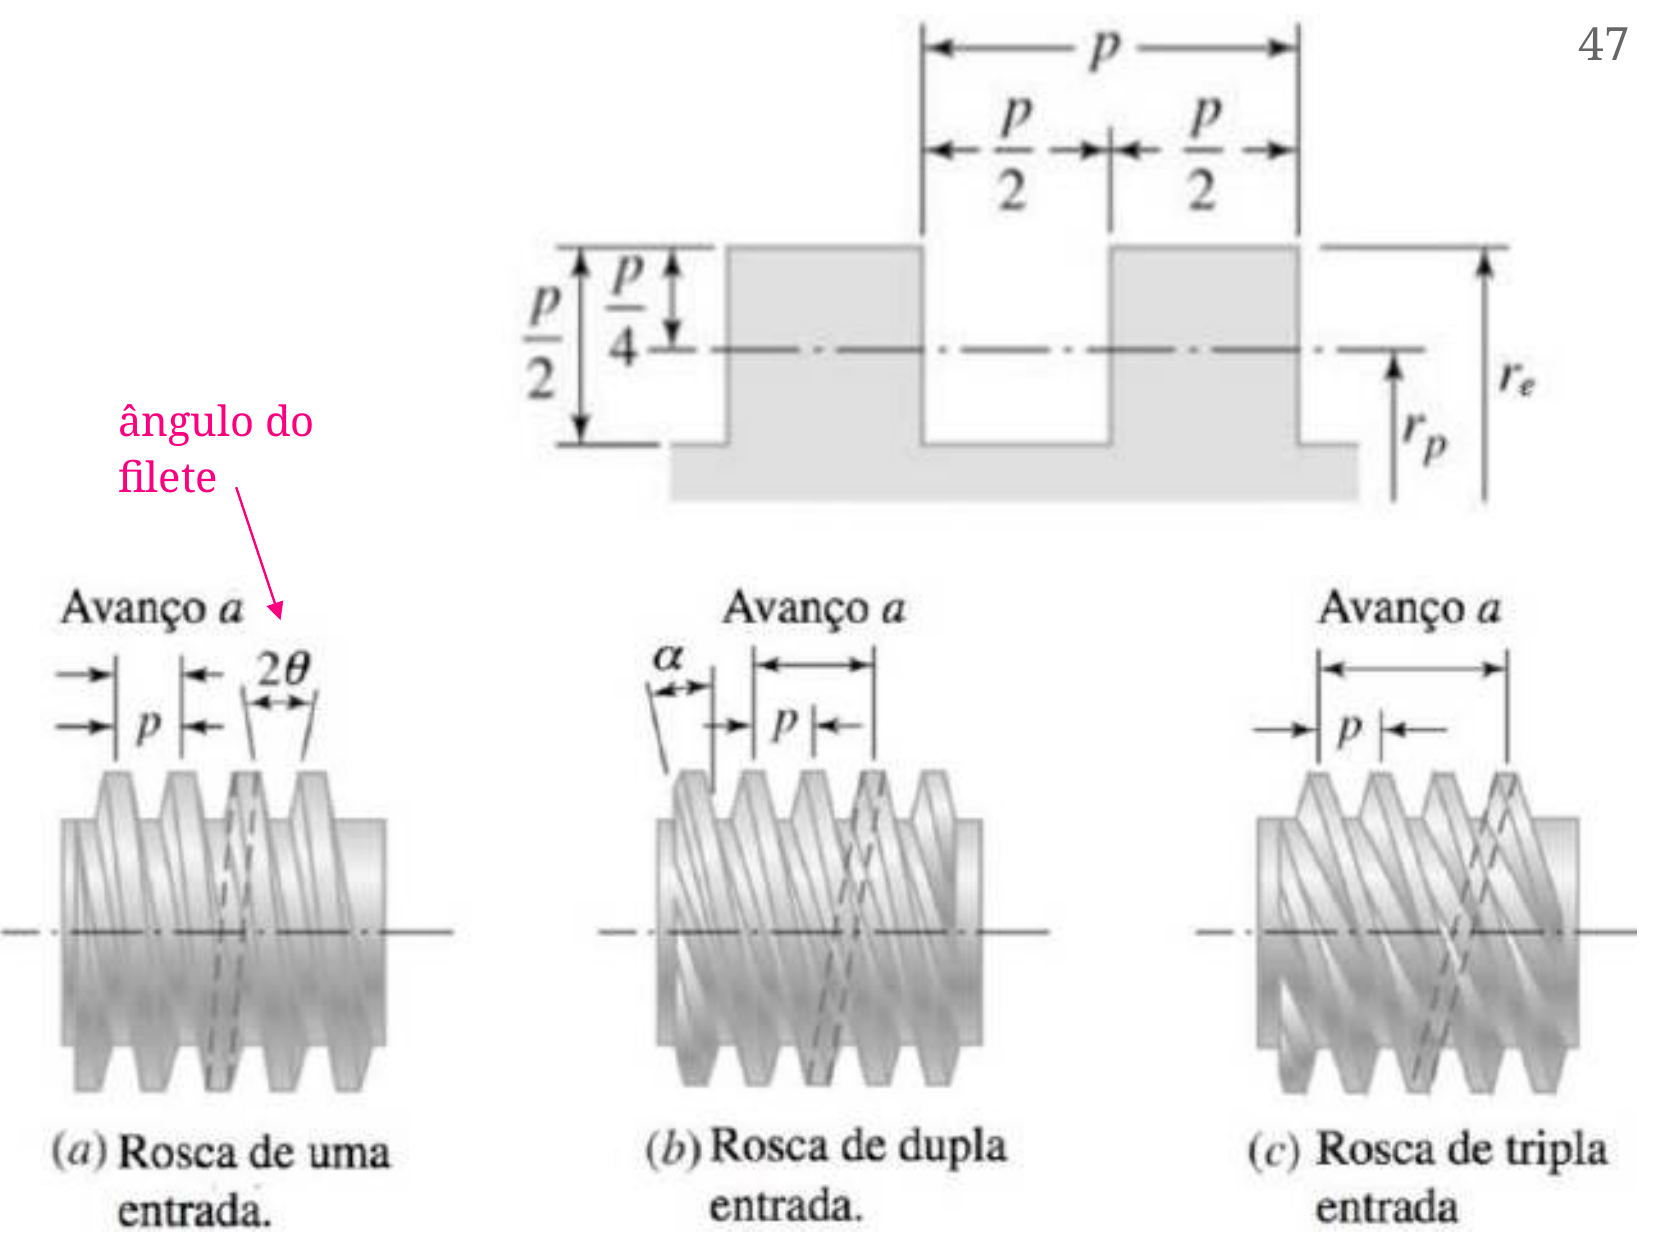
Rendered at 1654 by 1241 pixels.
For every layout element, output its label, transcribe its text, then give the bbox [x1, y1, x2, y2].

picture [501, 14, 1565, 532]
text_box ângulo do filete [103, 383, 340, 513]
picture [0, 575, 1637, 1232]
